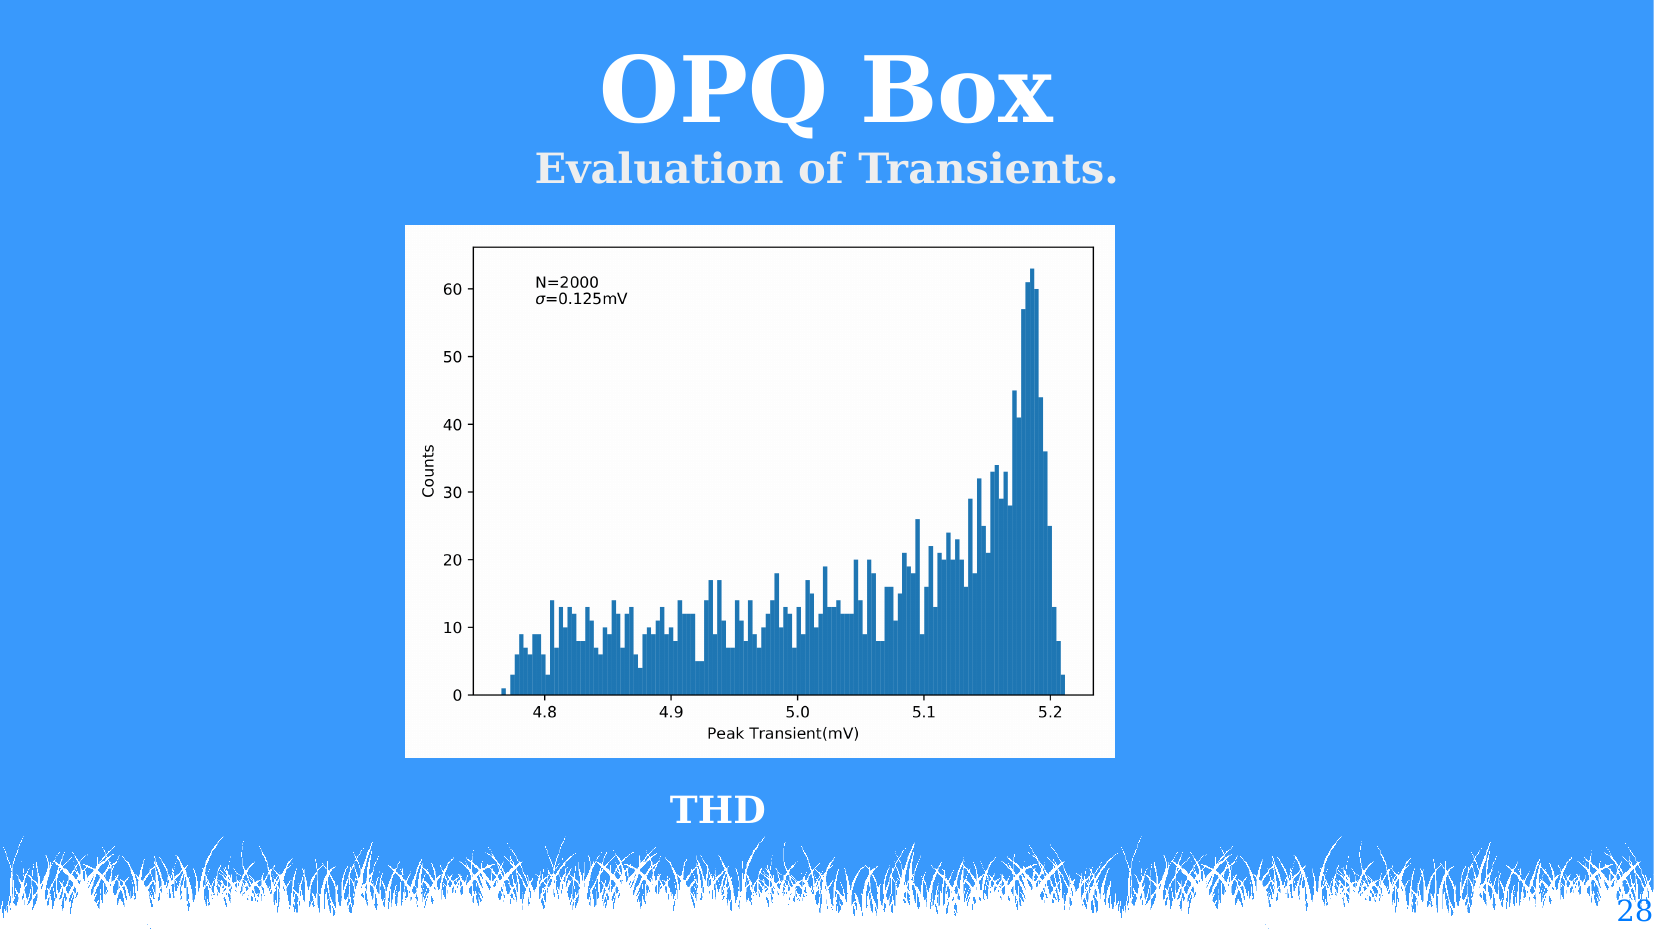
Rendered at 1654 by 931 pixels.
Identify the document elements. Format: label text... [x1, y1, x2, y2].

text_box THD [655, 781, 796, 841]
picture [0, 0, 1654, 931]
title OPQ Box Evaluation of Transients. [82, 36, 1571, 194]
